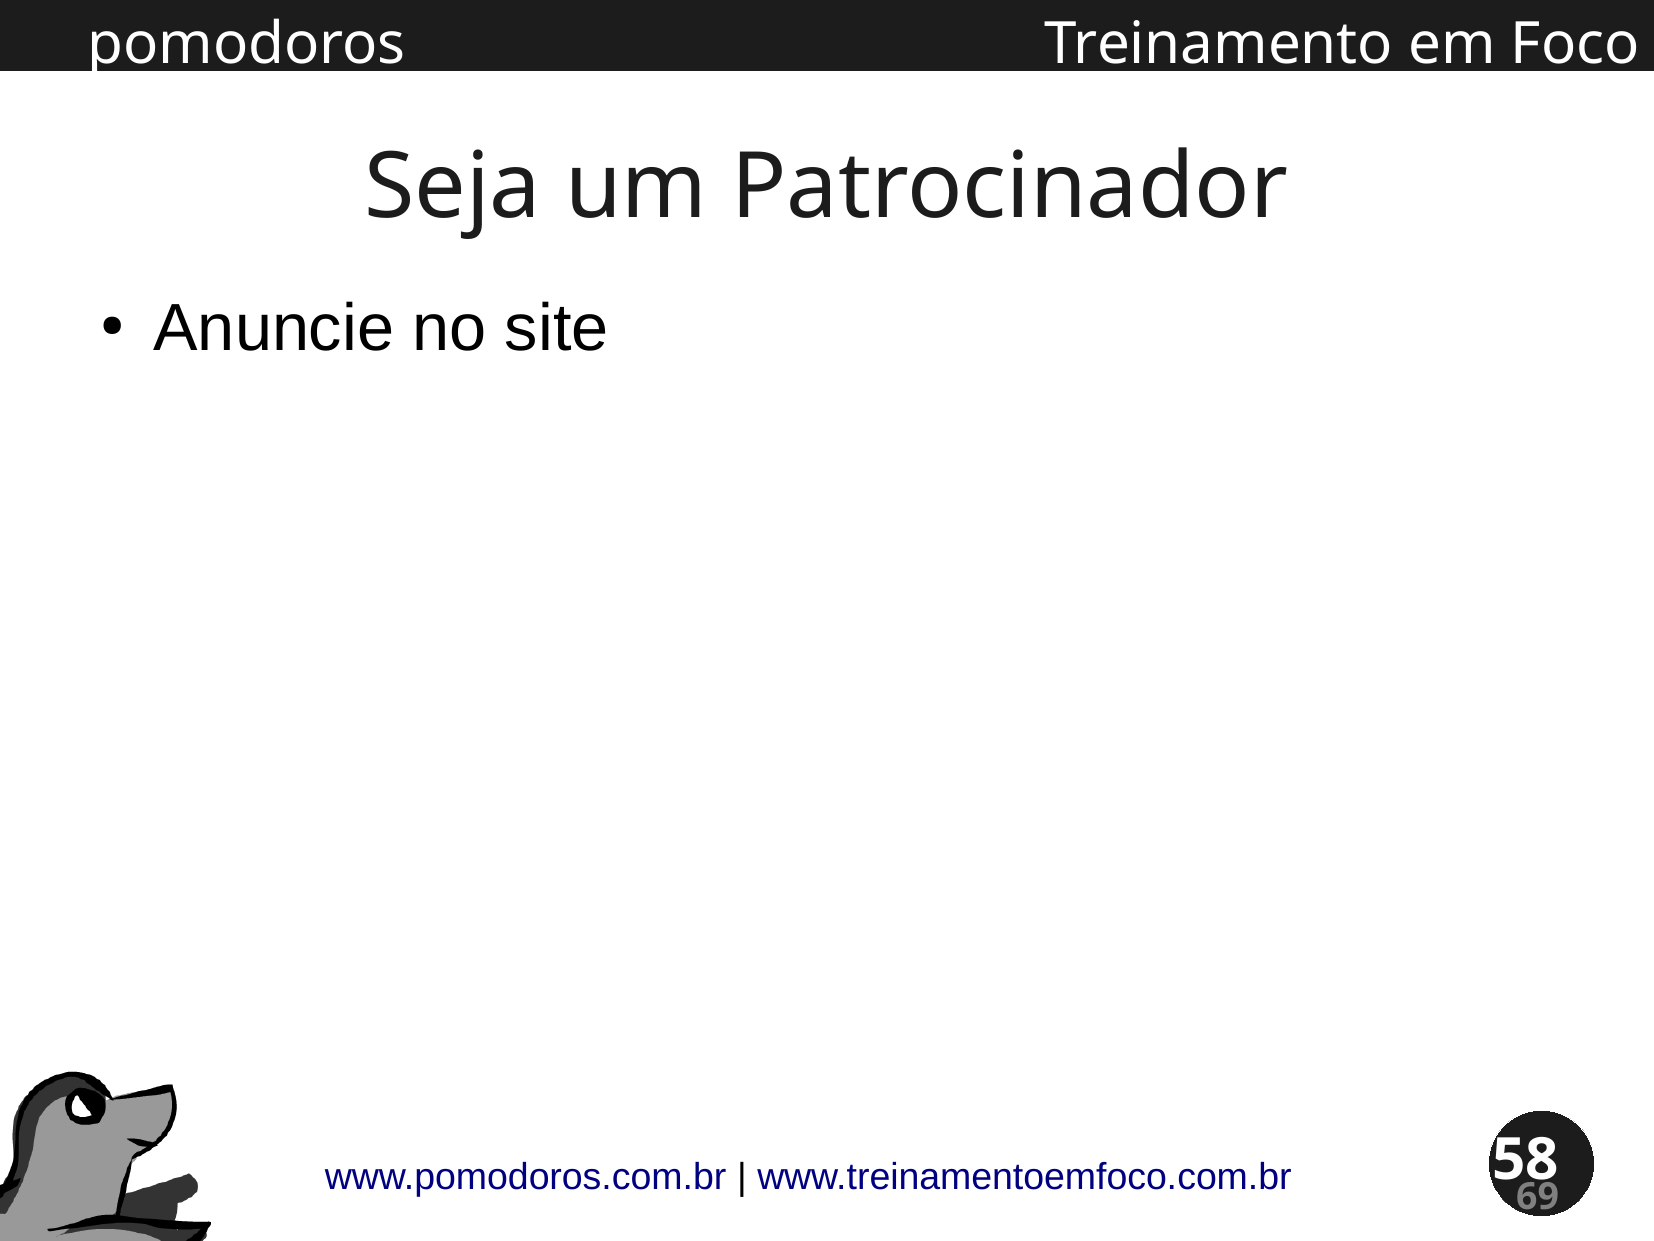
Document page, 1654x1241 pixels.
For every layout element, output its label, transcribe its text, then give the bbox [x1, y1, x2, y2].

picture [0, 1003, 249, 1241]
title Seja um Patrocinador [82, 78, 1571, 287]
list Anuncie no site [82, 290, 1571, 1010]
